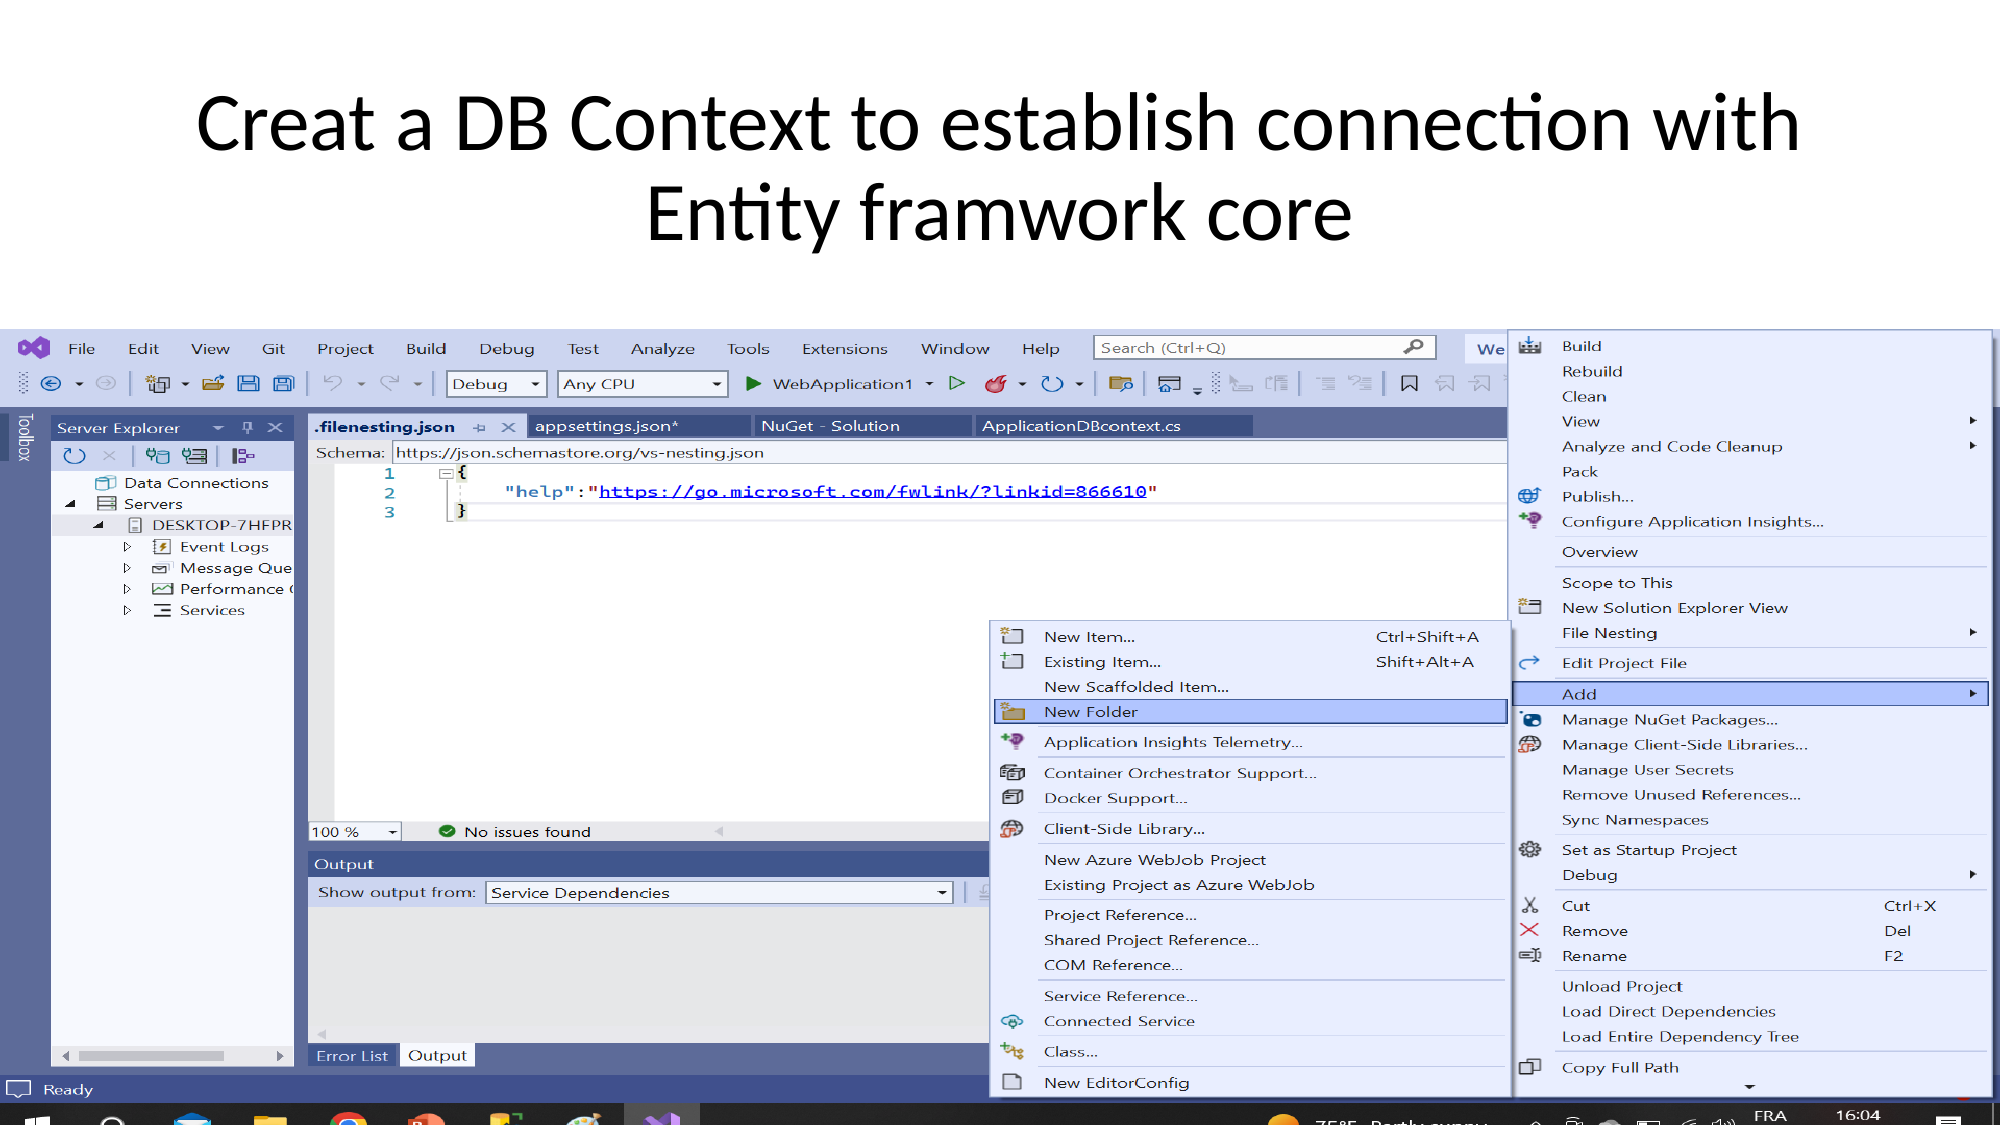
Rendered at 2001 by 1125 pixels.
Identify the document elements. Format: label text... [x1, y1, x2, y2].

title Creat a DB Context to establish connection with Entity framwork core [137, 59, 1863, 278]
picture [0, 329, 2000, 1125]
